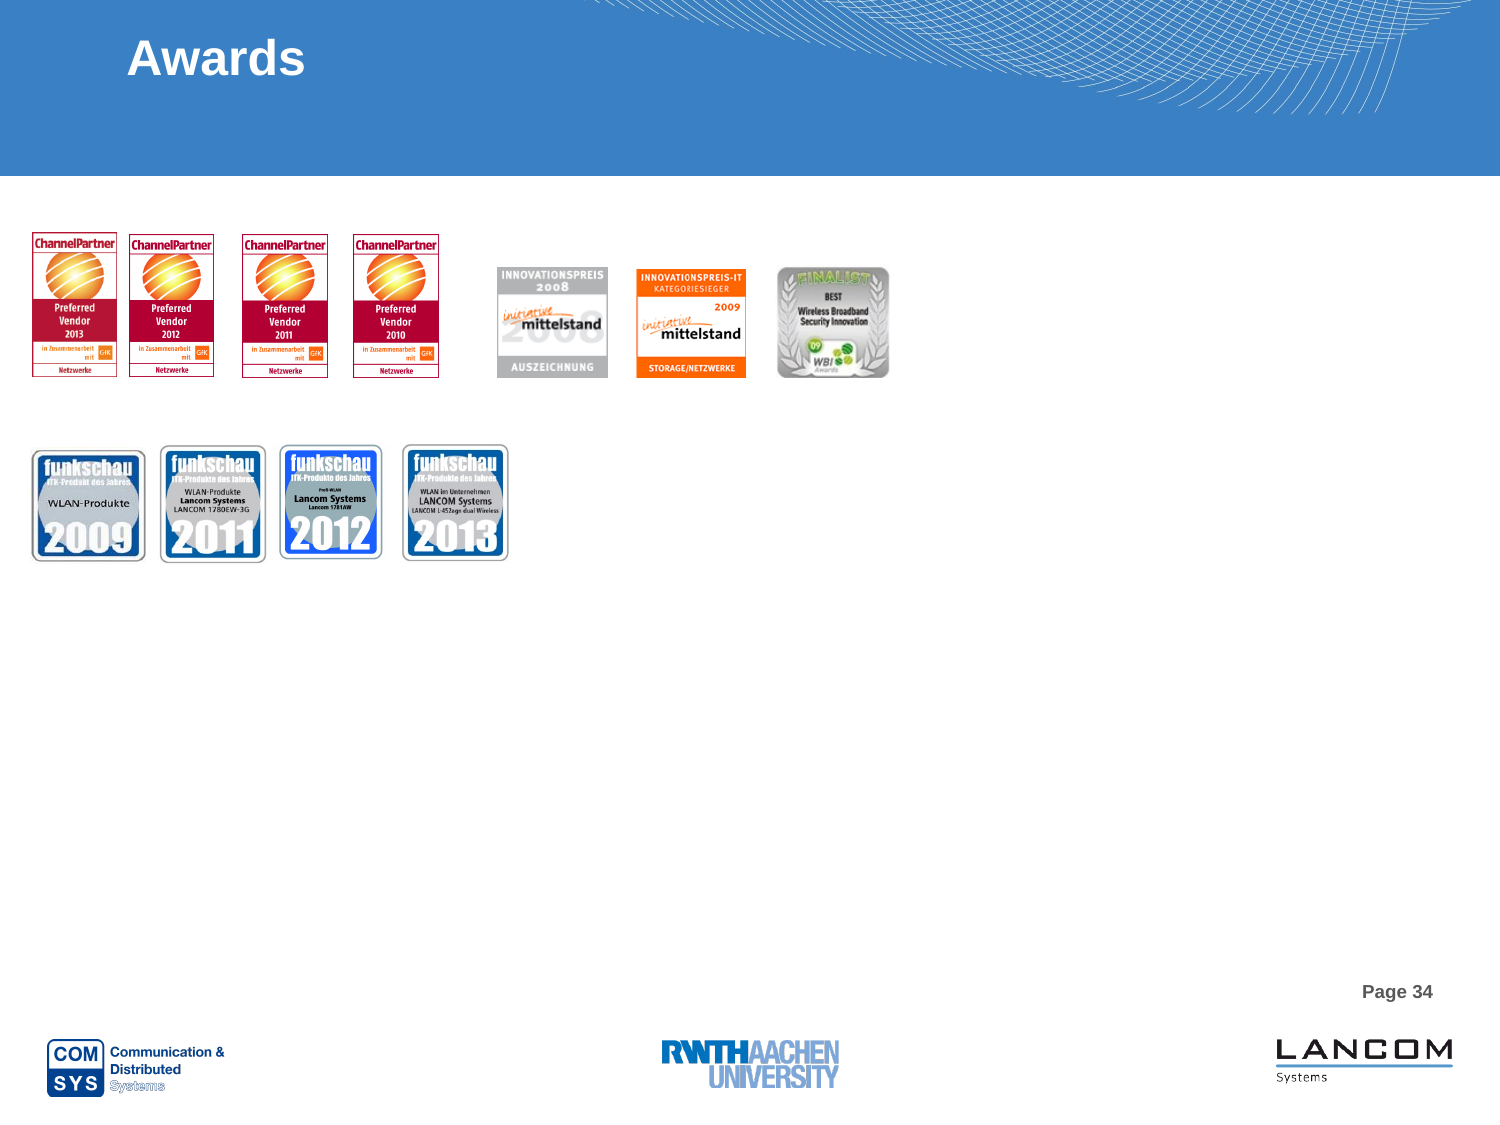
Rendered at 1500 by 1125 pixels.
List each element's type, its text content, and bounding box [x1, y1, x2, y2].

picture [29, 447, 146, 564]
picture [400, 442, 510, 563]
picture [632, 269, 746, 378]
picture [775, 265, 890, 378]
picture [497, 267, 608, 378]
picture [242, 234, 328, 378]
picture [353, 234, 439, 378]
picture [129, 234, 214, 377]
picture [32, 232, 117, 377]
picture [152, 443, 390, 565]
title Awards [126, 18, 1196, 146]
picture [0, 0, 1500, 176]
picture [1275, 1039, 1453, 1084]
